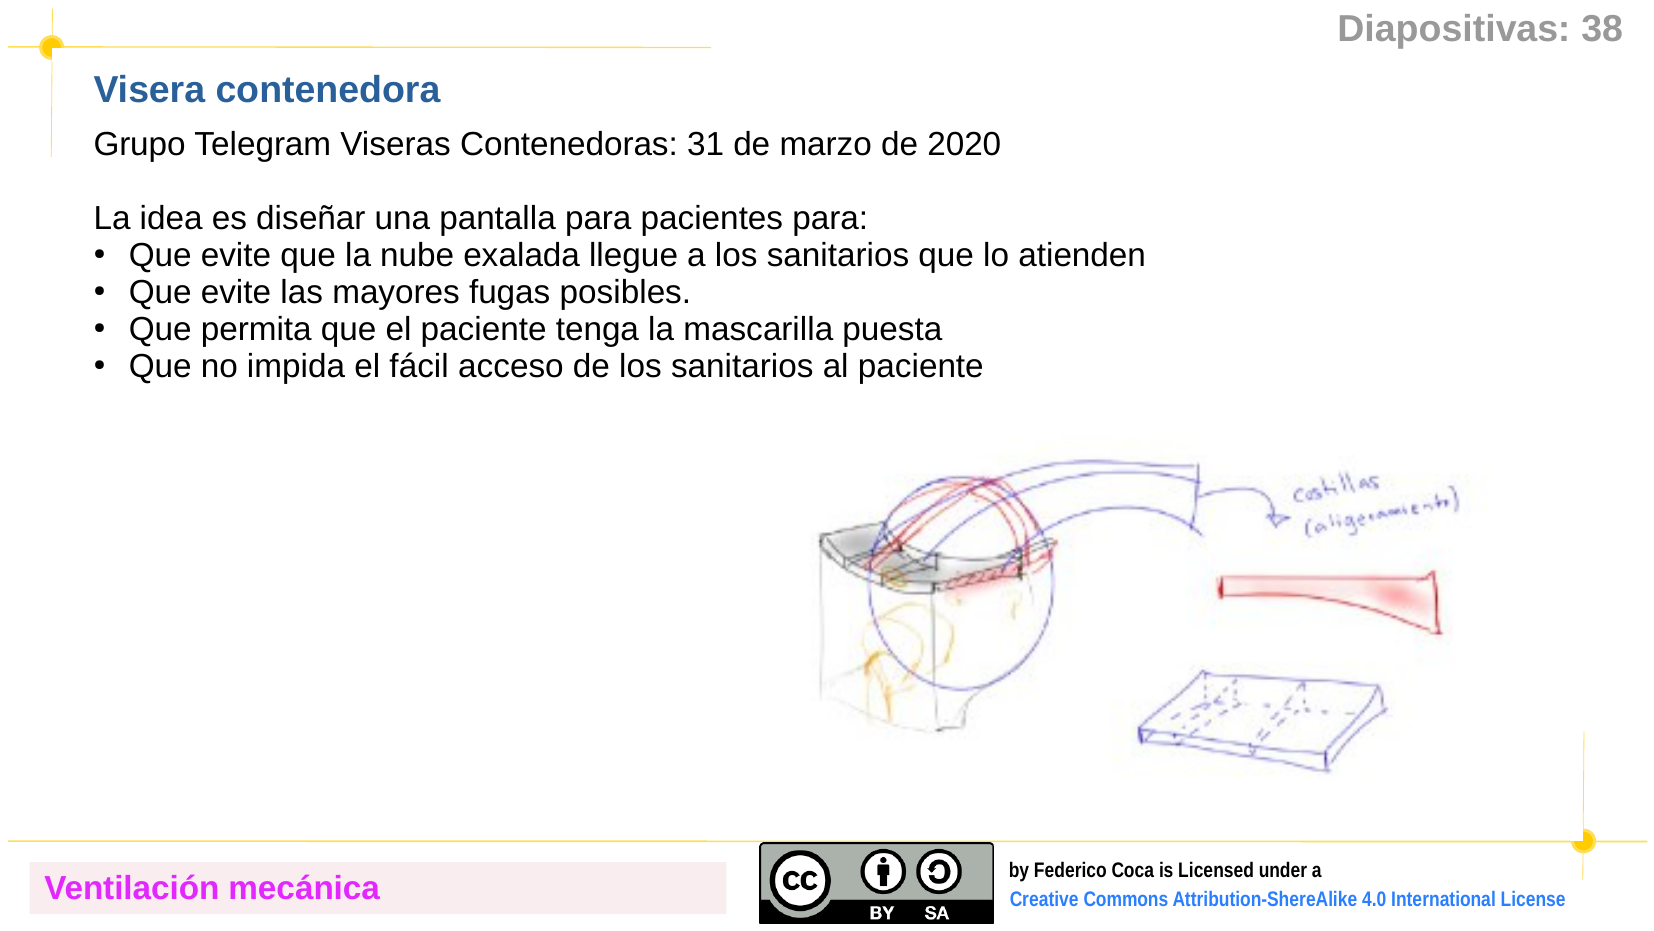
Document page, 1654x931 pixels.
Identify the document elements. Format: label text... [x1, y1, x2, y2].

text_box Grupo Telegram Viseras Contenedoras: 31 de marzo de 2020 La idea es diseñar una pantalla para pacientes para: Que evite que la nube exalada llegue a los sanitarios que lo atienden Que evite las mayores fugas posibles. Que permita que el paciente tenga la mascarilla puesta Que no impida el fácil acceso de los sanitarios al paciente [78, 118, 1630, 467]
text_box Visera contenedora [78, 61, 886, 118]
picture [773, 399, 1528, 817]
text_box Diapositivas: 38 [1322, 0, 1644, 57]
text_box Ventilación mecánica [29, 862, 727, 915]
